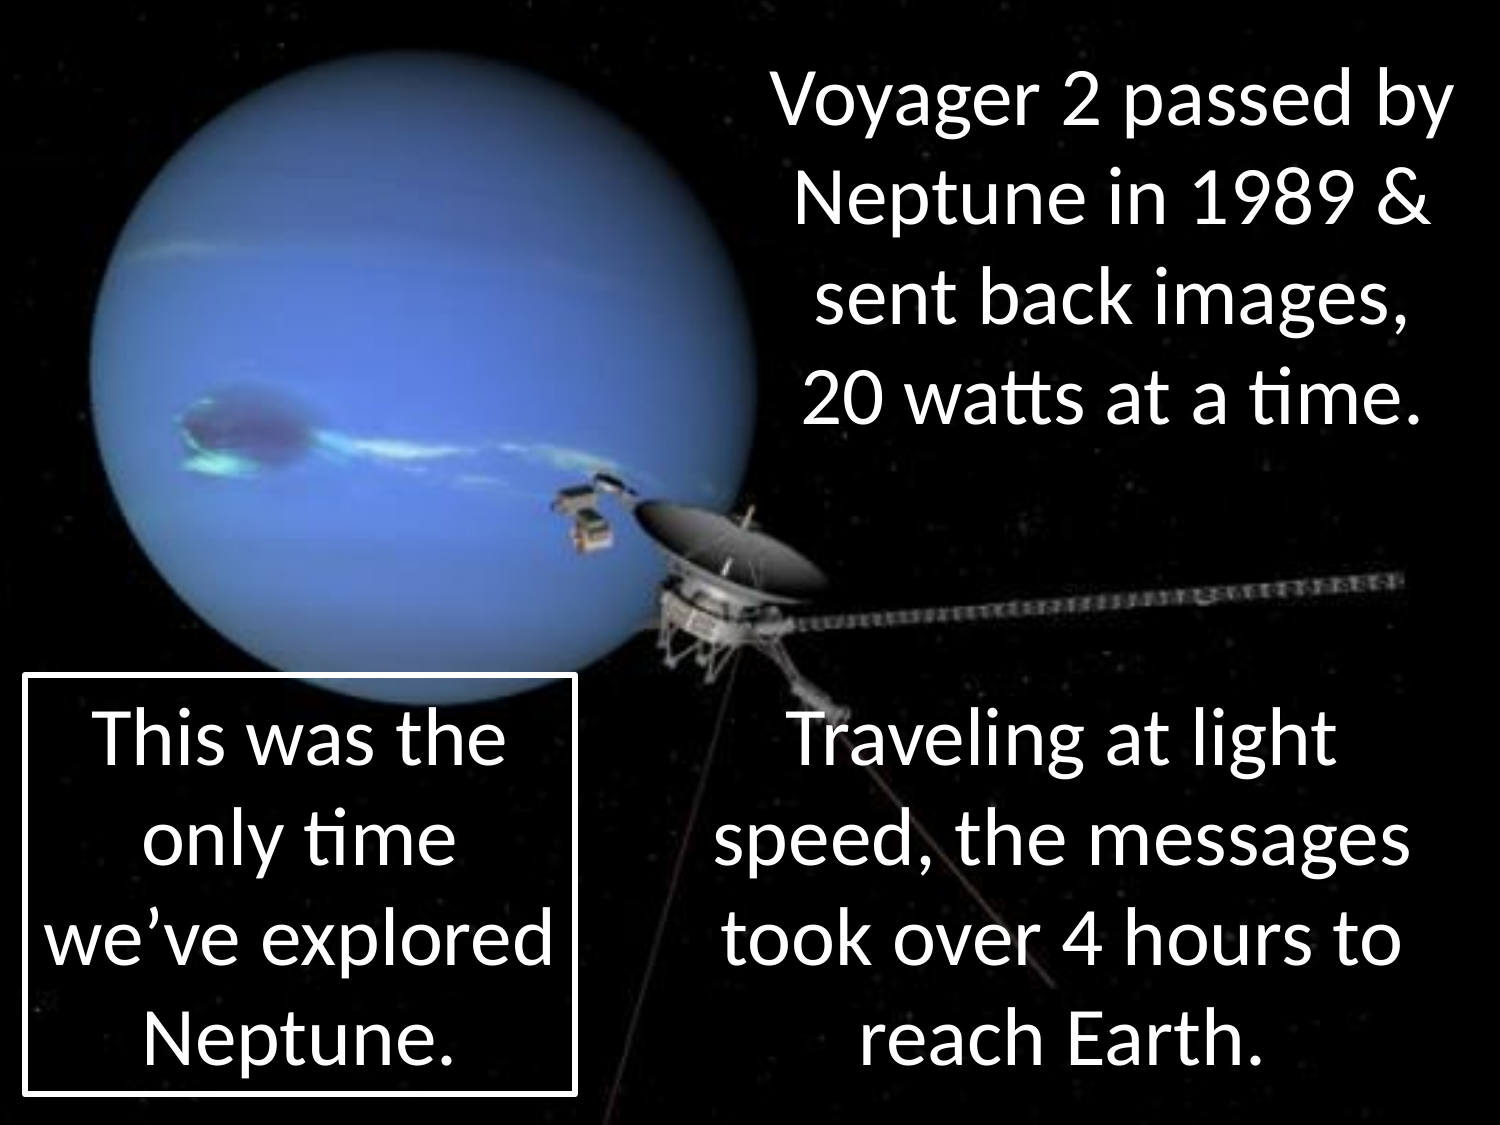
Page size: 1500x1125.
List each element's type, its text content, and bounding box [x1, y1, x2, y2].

text_box Traveling at light speed, the messages took over 4 hours to reach Earth. [650, 675, 1476, 1095]
text_box This was the only time we’ve explored Neptune. [24, 675, 575, 1095]
text_box Voyager 2 passed by Neptune in 1989 & sent back images, 20 watts at a time. [750, 34, 1476, 454]
picture [0, 0, 1500, 1125]
